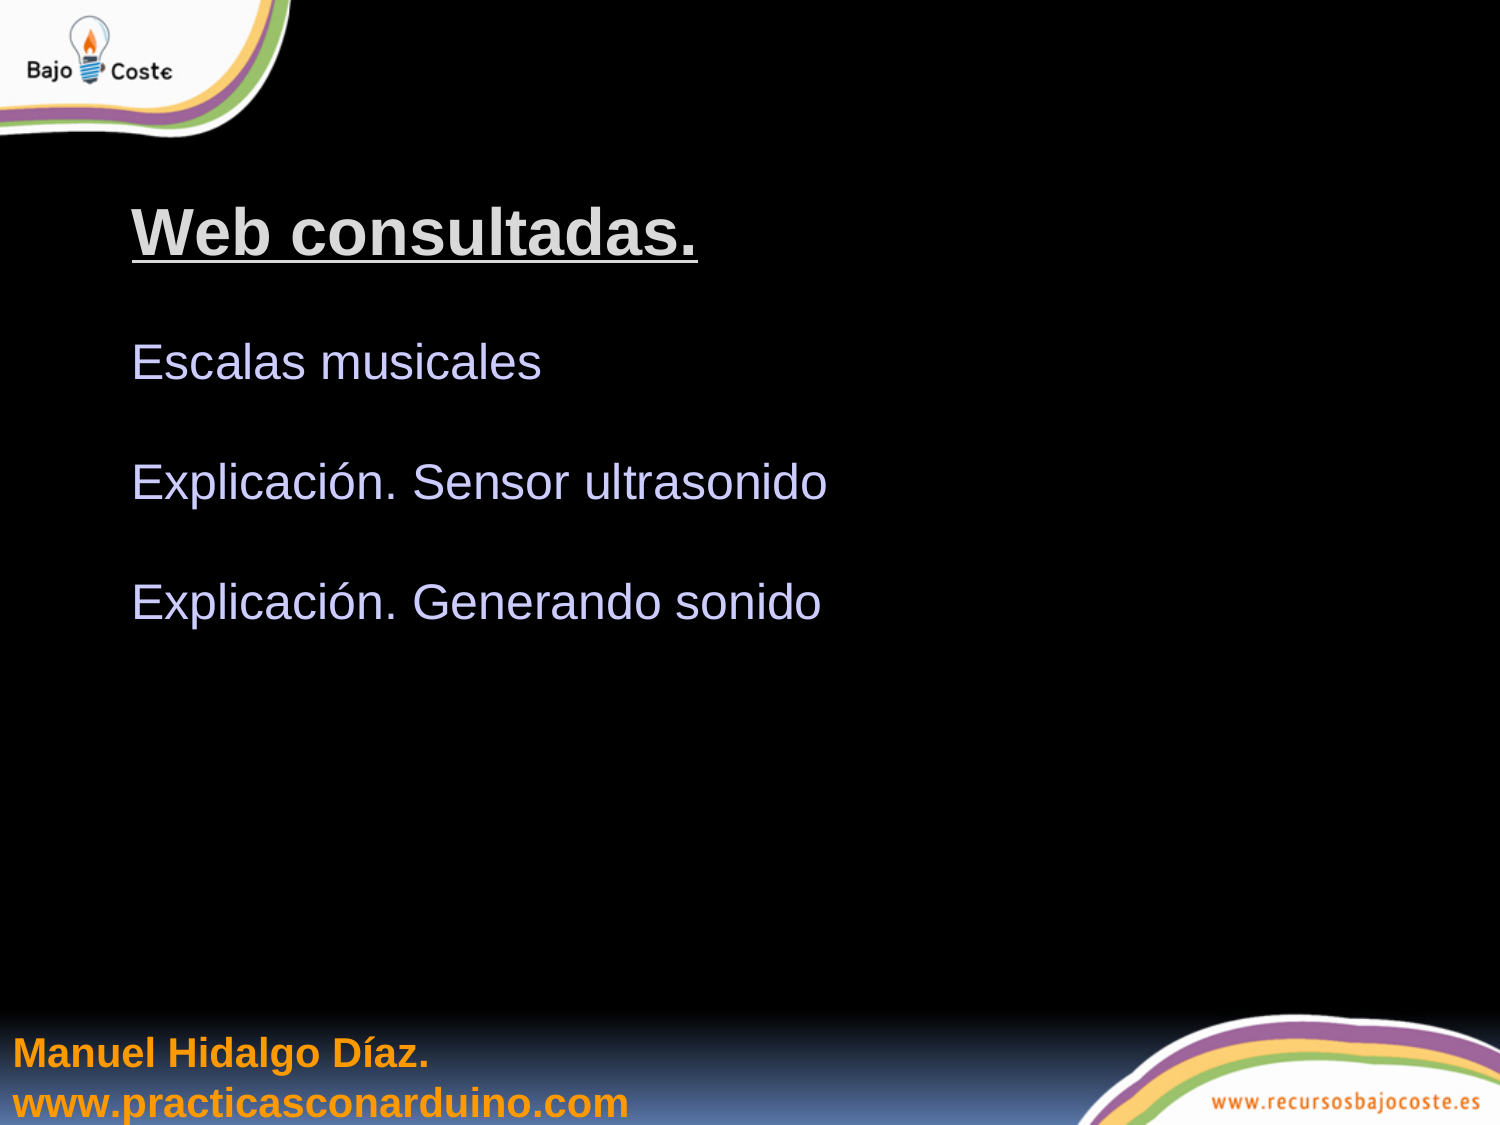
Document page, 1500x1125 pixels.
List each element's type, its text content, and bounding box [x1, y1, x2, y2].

text_box Manuel Hidalgo Díaz. www.practicasconarduino.com [0, 1017, 683, 1125]
picture [0, 0, 1500, 1125]
text_box Web consultadas. Escalas musicales Explicación. Sensor ultrasonido Explicación. Generando sonido [117, 181, 1416, 944]
